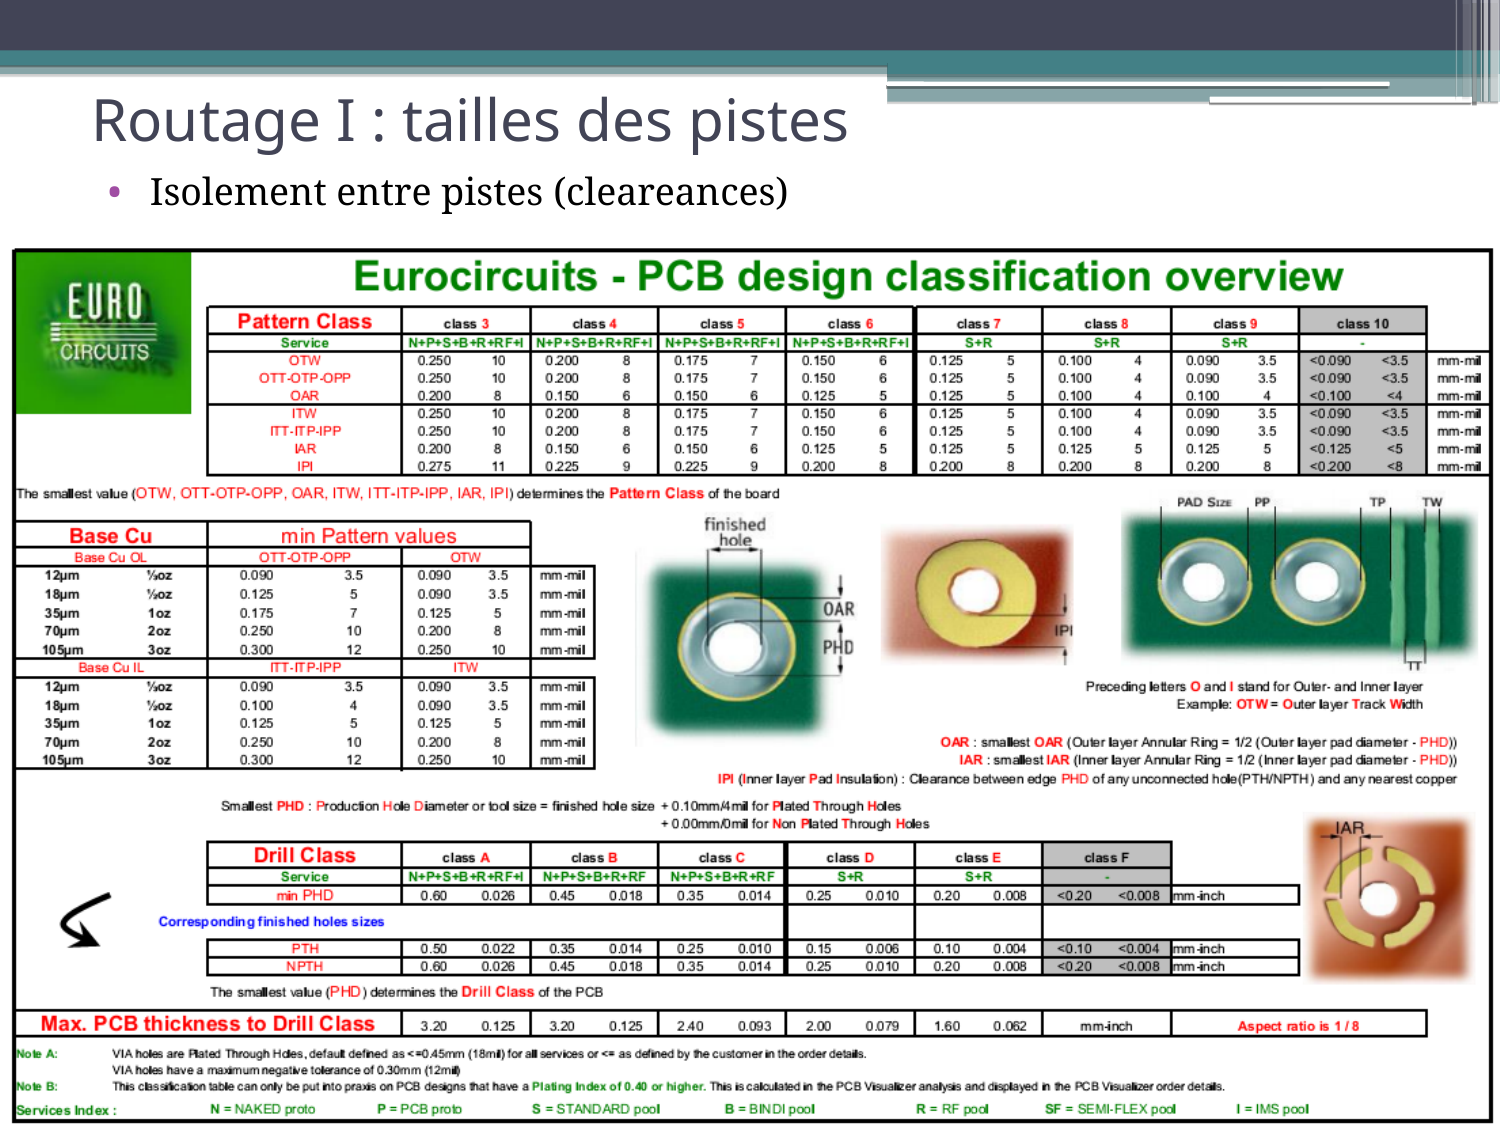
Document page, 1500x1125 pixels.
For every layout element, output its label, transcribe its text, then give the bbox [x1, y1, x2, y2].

title Routage I : tailles des pistes [76, 30, 1427, 206]
picture [0, 243, 1500, 1125]
list Isolement entre pistes (cleareances) [75, 160, 1425, 243]
